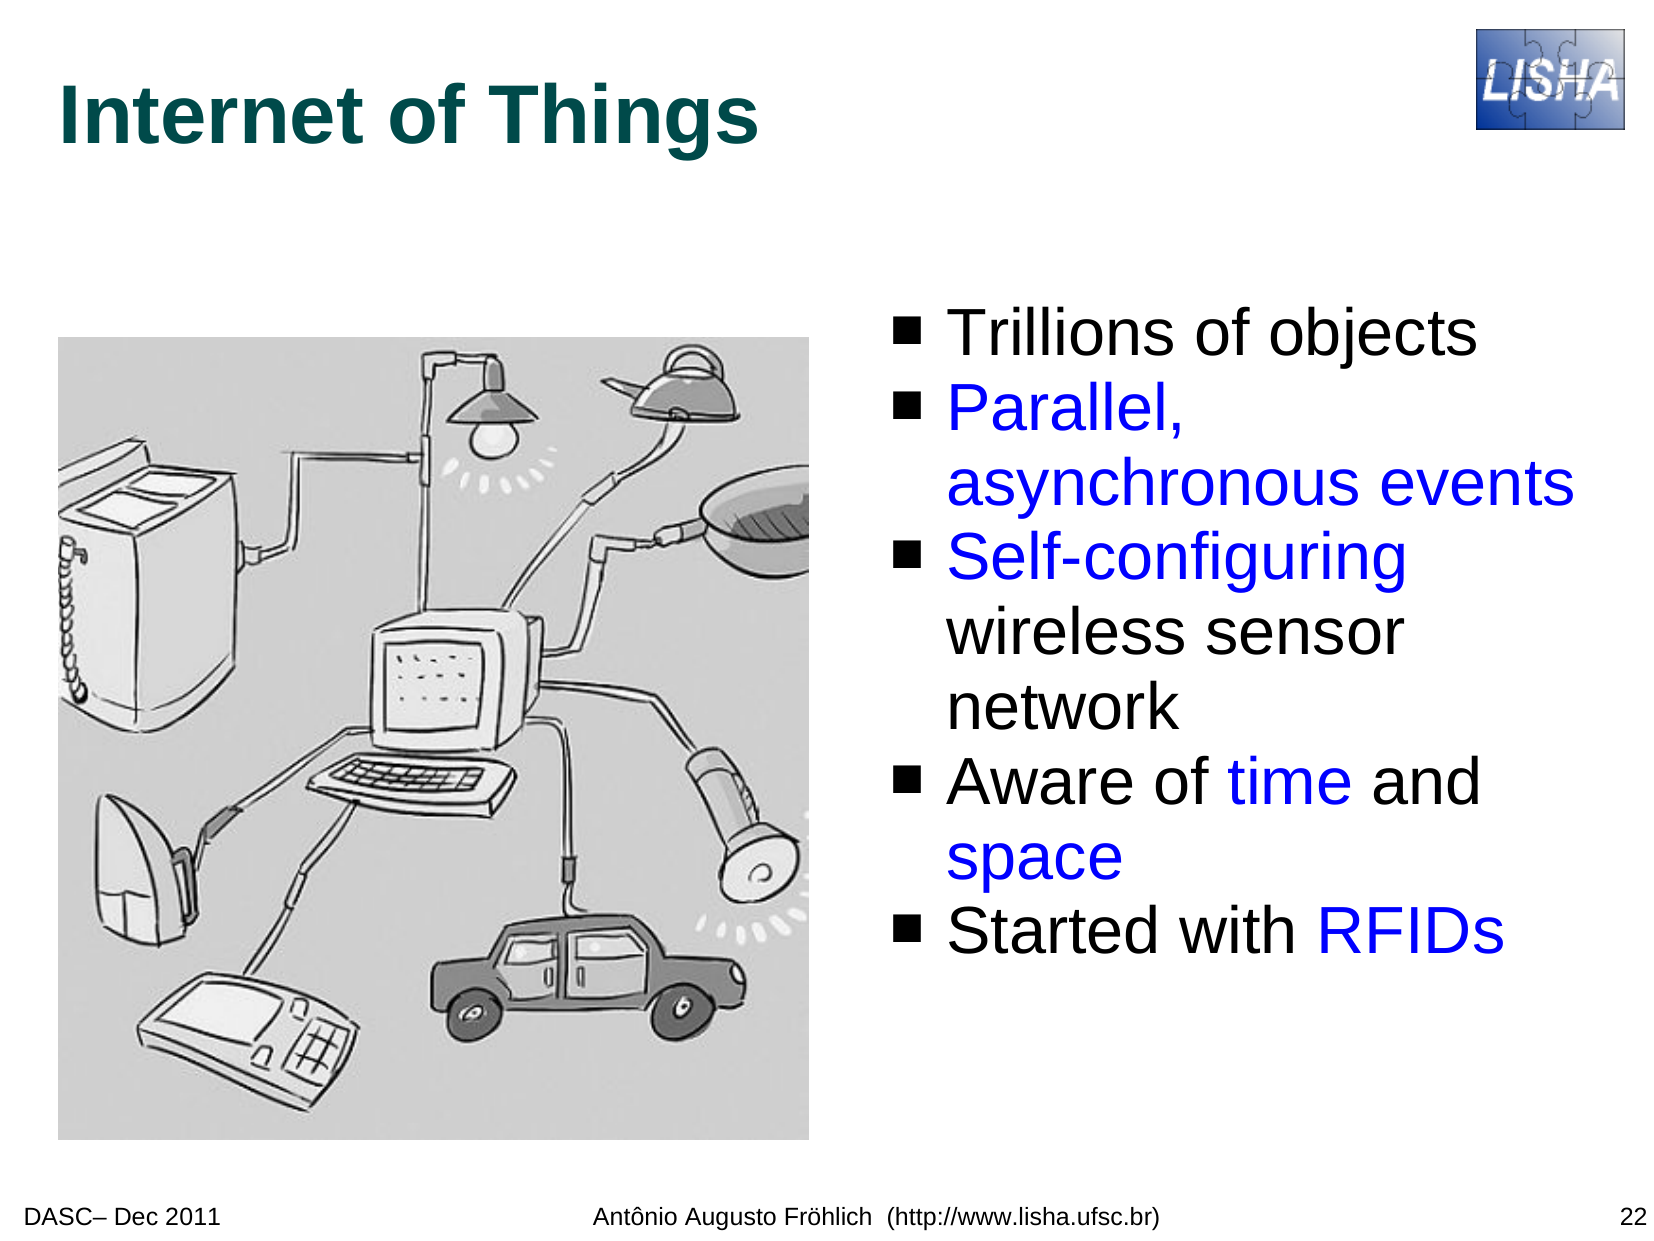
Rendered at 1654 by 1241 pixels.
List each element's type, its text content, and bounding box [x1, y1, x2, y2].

title Internet of Things [58, 11, 1463, 219]
picture [58, 337, 809, 1140]
picture [1476, 29, 1625, 130]
list Trillions of objects Parallel, asynchronous events Self-configuring wireless sensor network Aware of time and space Started with RFIDs [845, 295, 1596, 1182]
